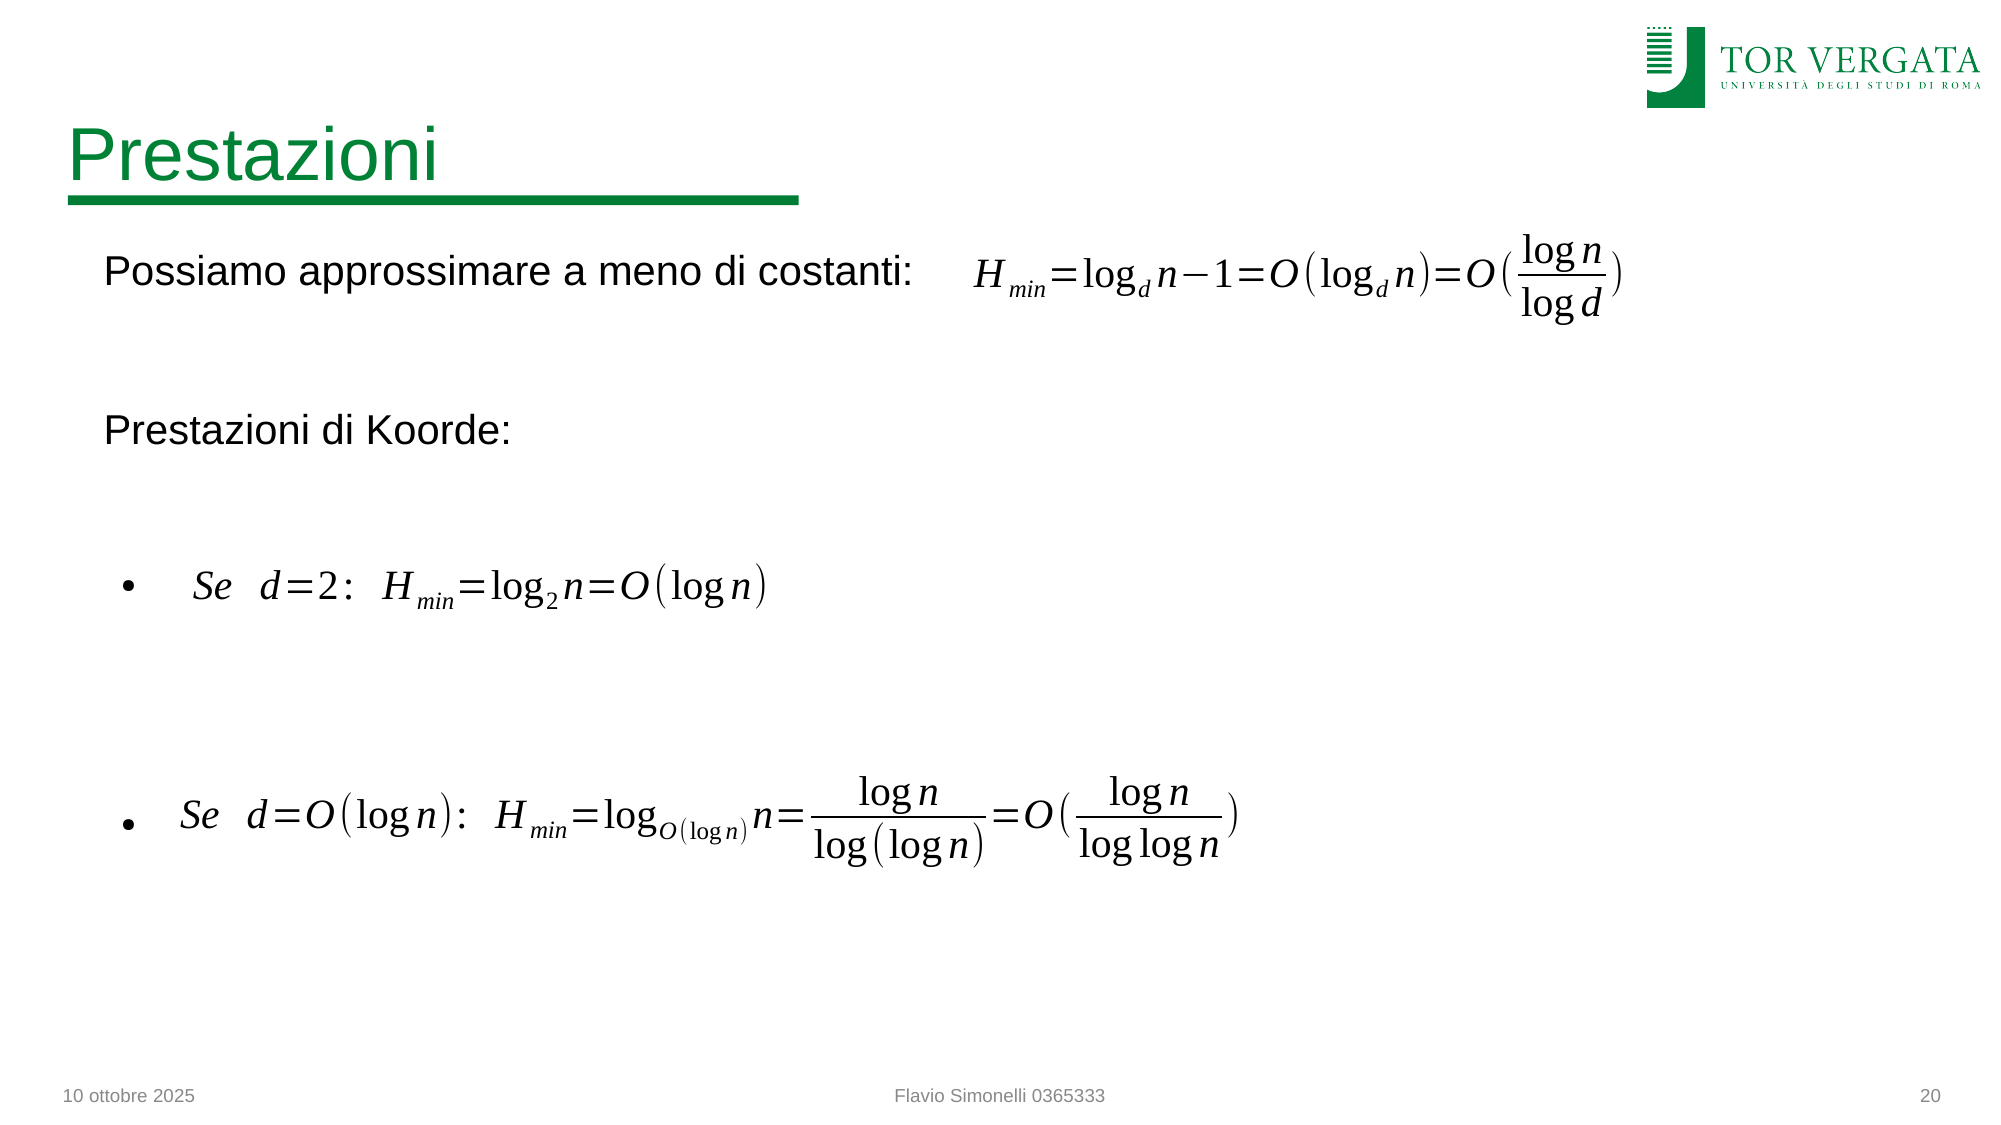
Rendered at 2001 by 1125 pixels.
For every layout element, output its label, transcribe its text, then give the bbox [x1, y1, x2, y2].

footer Flavio Simonelli 0365333 [662, 1065, 1338, 1125]
chart [971, 226, 1625, 325]
picture [1647, 27, 1981, 51]
title Prestazioni [52, 51, 1981, 204]
chart [178, 767, 1241, 871]
chart [191, 561, 768, 615]
slide_number 10 ottobre 2025 [47, 1065, 498, 1125]
list Possiamo approssimare a meno di costanti: Prestazioni di Koorde: [88, 236, 1920, 1056]
